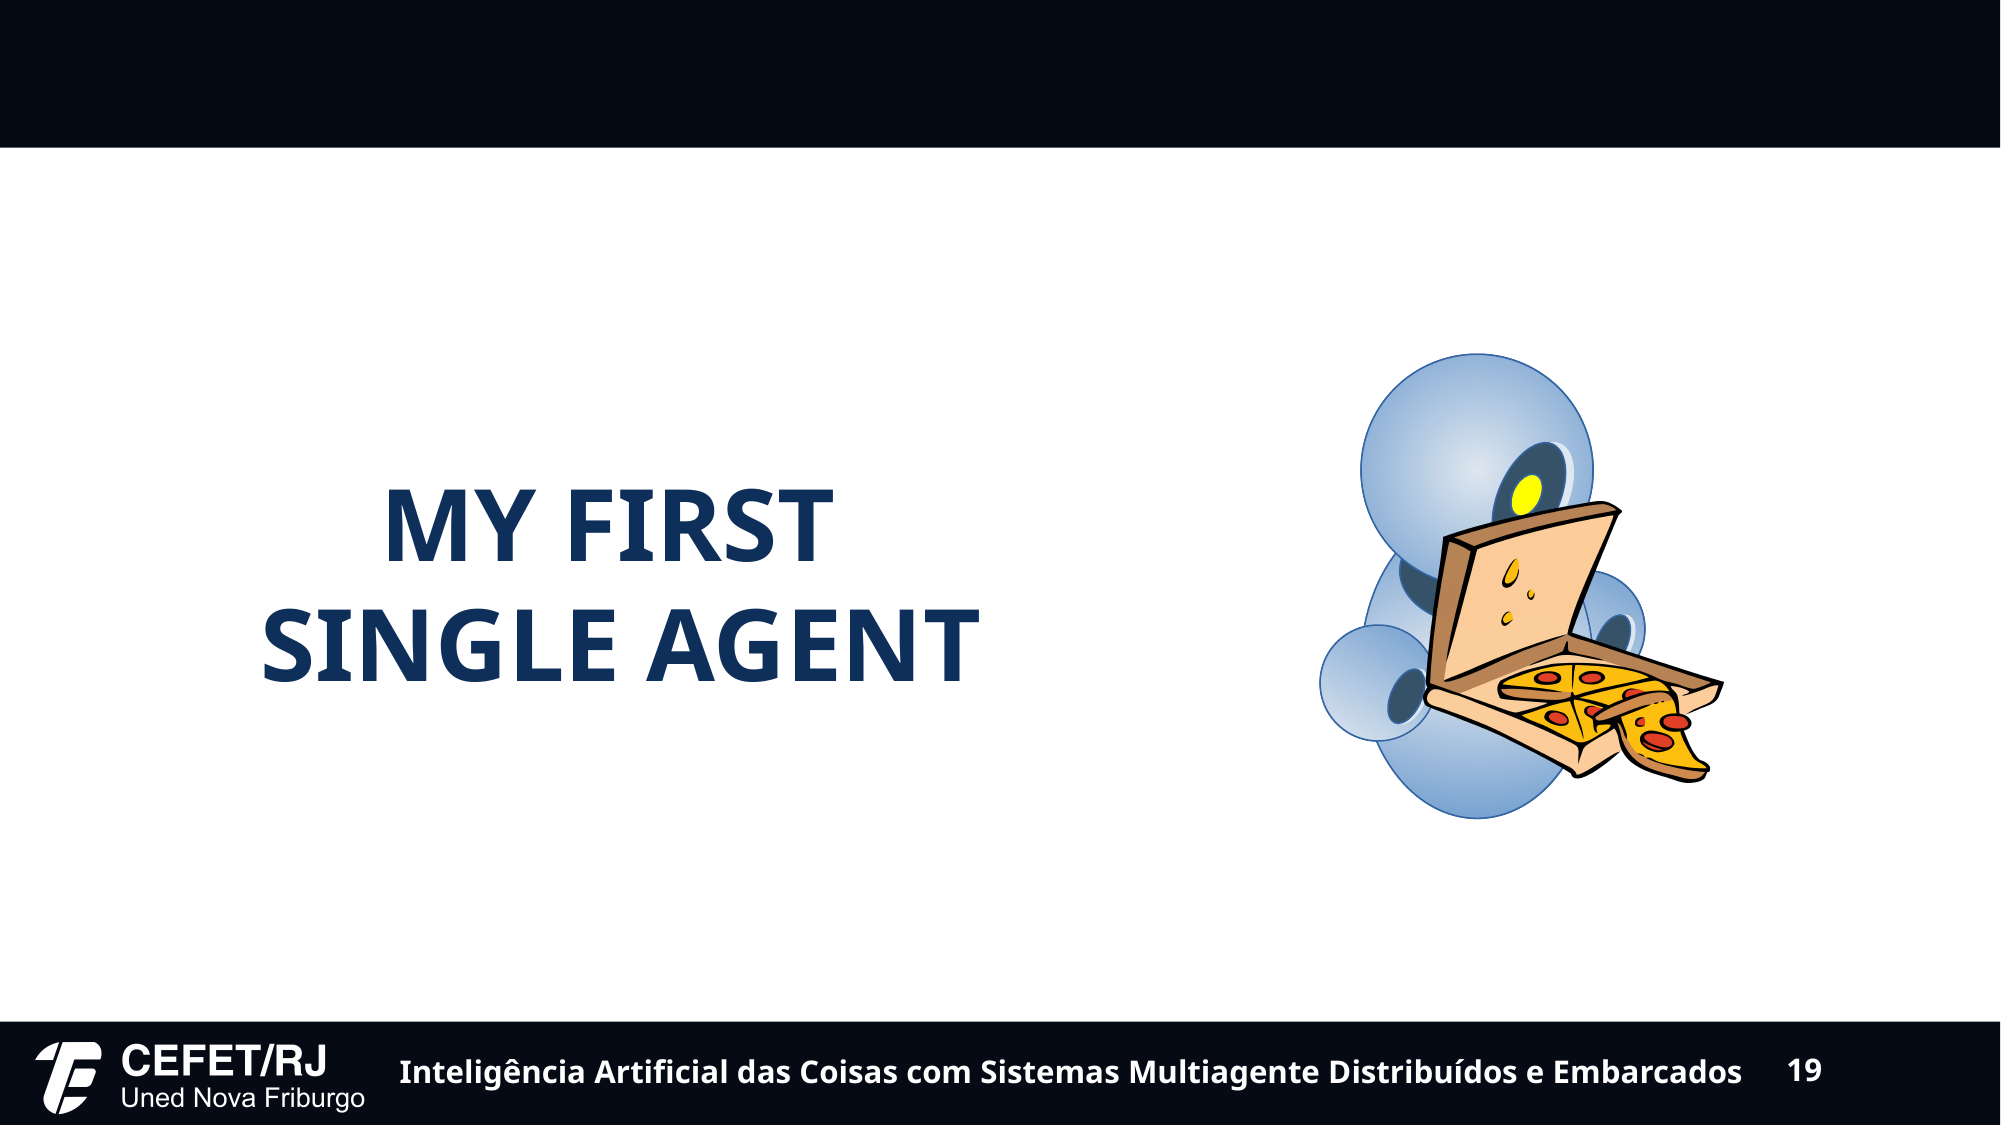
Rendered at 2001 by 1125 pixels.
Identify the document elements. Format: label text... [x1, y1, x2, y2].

text_box MY FIRST SINGLE AGENT [115, 453, 1127, 709]
picture [0, 1001, 398, 1125]
text_box [1320, 354, 1594, 819]
picture [1423, 501, 1724, 783]
